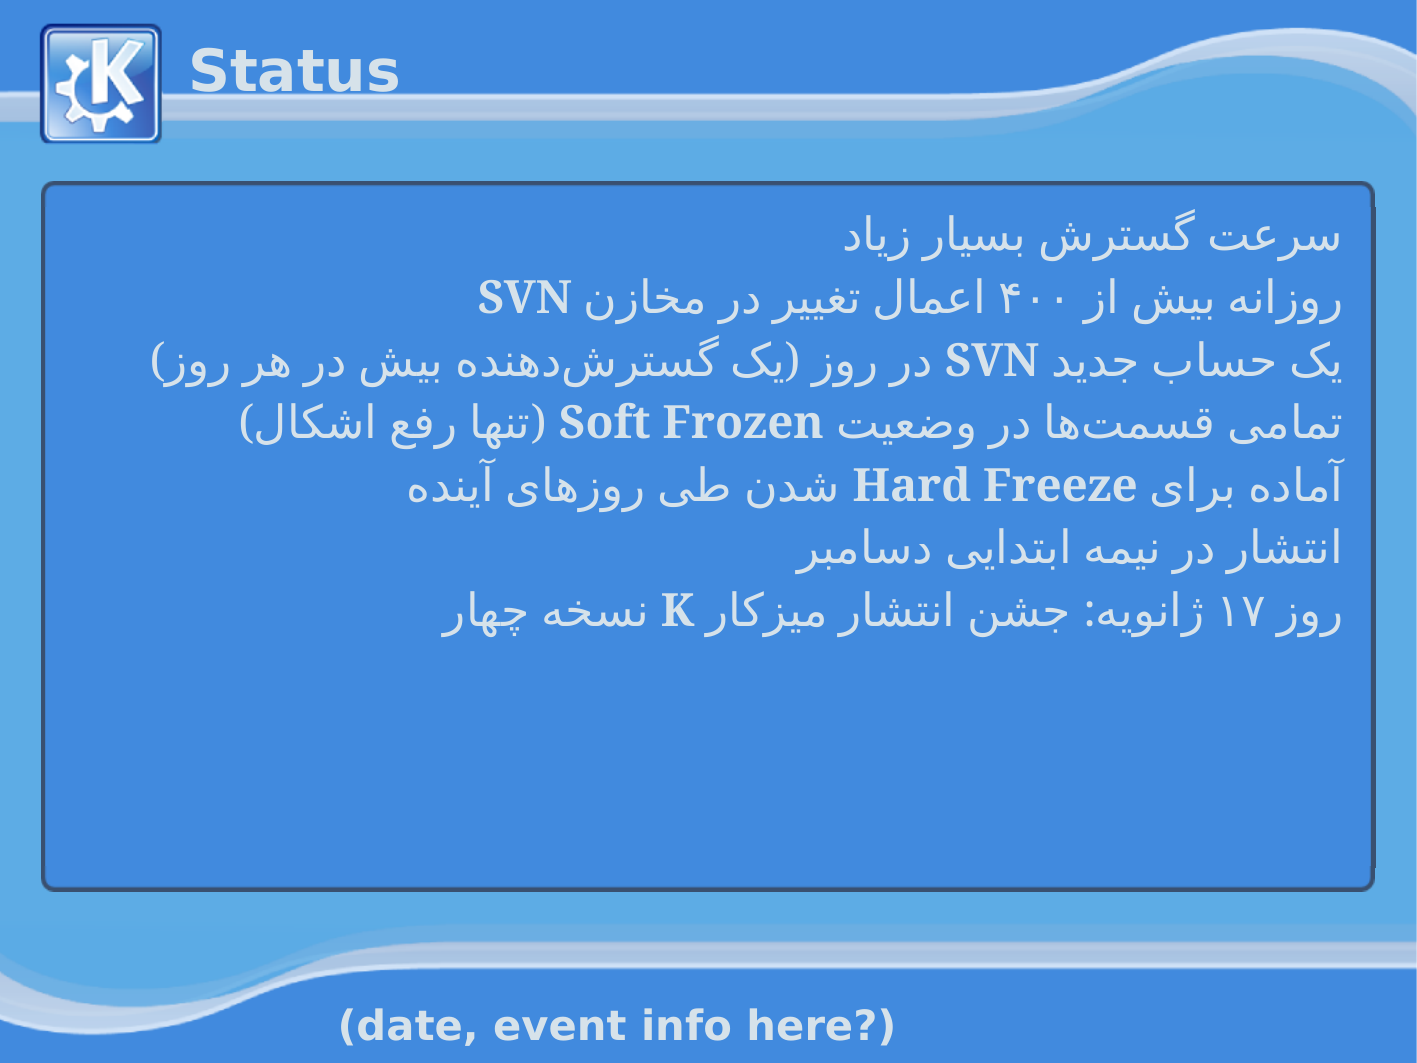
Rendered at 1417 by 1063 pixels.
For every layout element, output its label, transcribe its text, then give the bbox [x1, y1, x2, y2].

text_box Status [173, 29, 1051, 113]
picture [0, 0, 1417, 1063]
text_box سرعت گسترش بسیار زیاد روزانه بیش از ۴۰۰ اعمال تغییر در مخازن SVN یک حساب جدید SVN در روز (یک گسترش‌دهنده بیش در هر روز) تمامی قسمت‌ها در وضعیت Soft Frozen (تنها رفع اشکال) آماده برای Hard Freeze شدن طی روز‌های آینده انتشار در نیمه ابتدایی دسامبر روز ۱۷ ژانویه: جشن انتشار میزکار K نسخه چهار [75, 194, 1359, 717]
